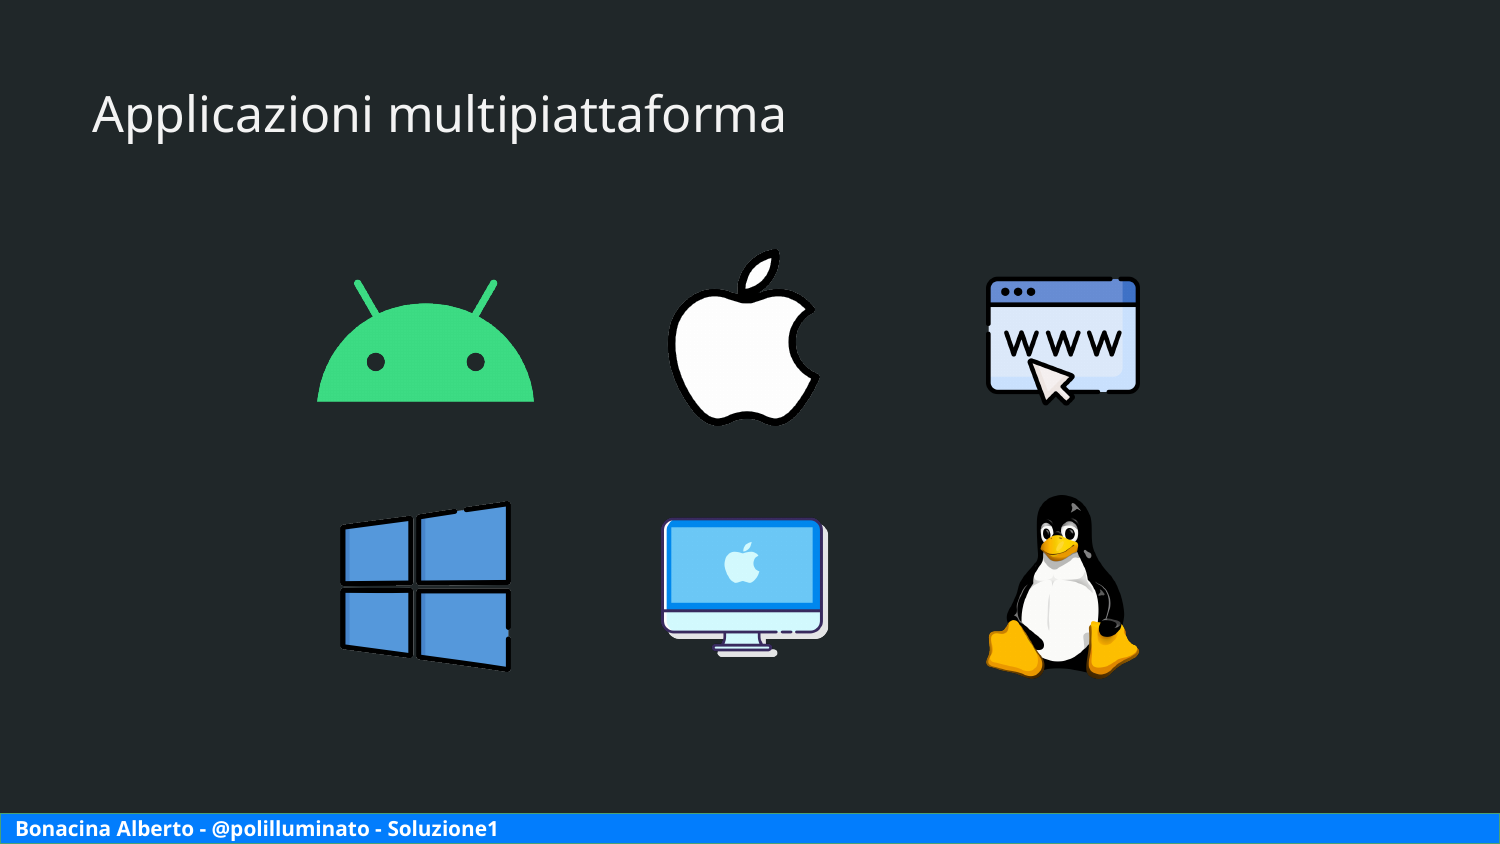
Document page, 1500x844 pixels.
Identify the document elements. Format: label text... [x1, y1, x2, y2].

picture [971, 495, 1154, 679]
text_box Bonacina Alberto - @polilluminato - Soluzione1 [0, 800, 1500, 844]
picture [340, 501, 511, 672]
picture [653, 495, 836, 679]
picture [317, 232, 534, 450]
text_box Applicazioni multipiattaforma [77, 67, 835, 159]
picture [986, 264, 1140, 418]
picture [653, 249, 836, 433]
